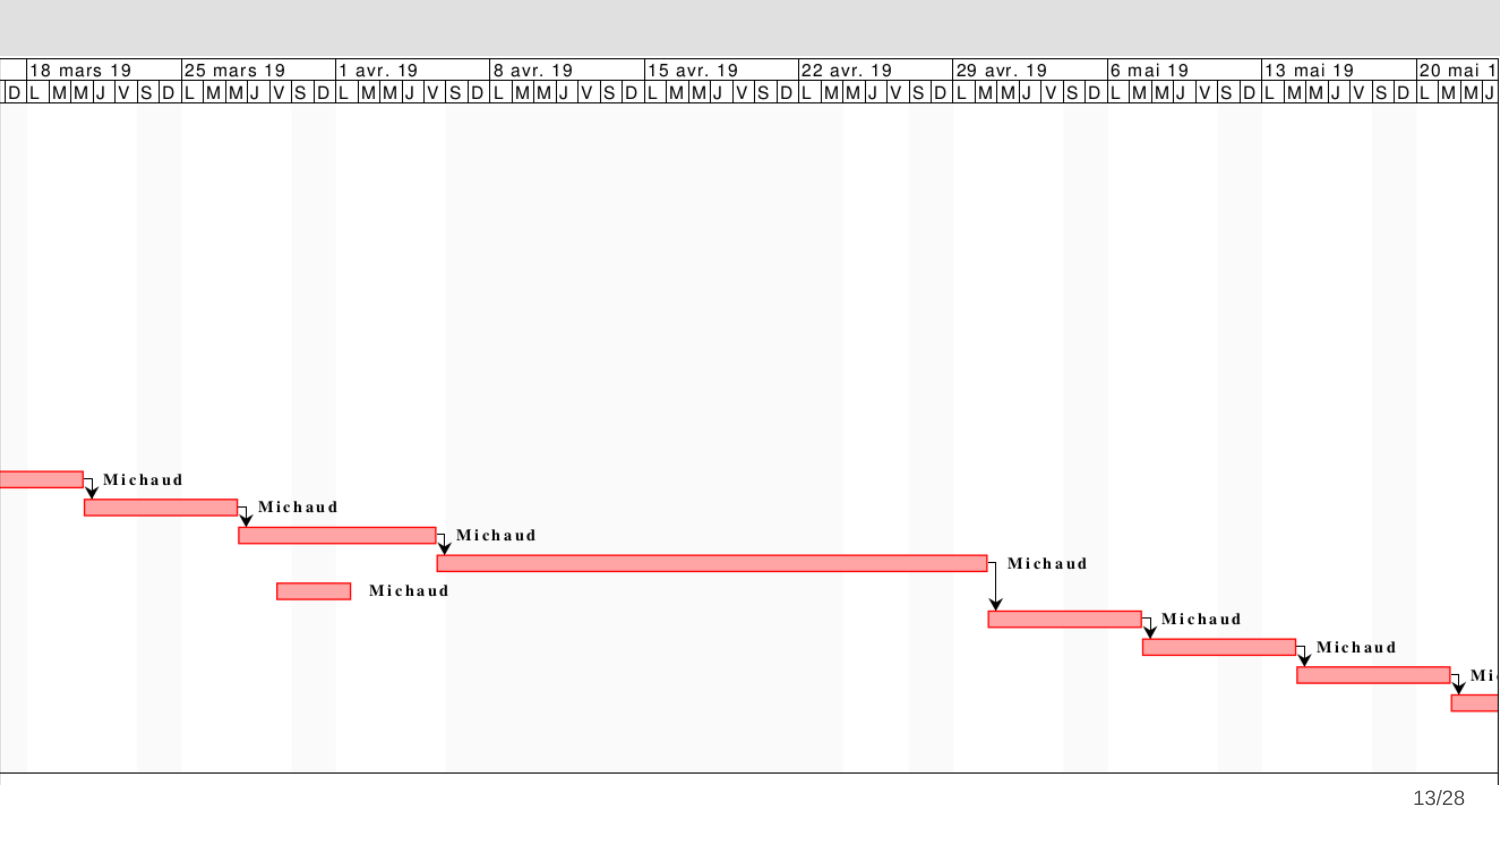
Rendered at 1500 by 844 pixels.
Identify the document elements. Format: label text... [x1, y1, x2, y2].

text_box <numéro>/28 [1389, 764, 1480, 830]
picture [0, 56, 1500, 785]
